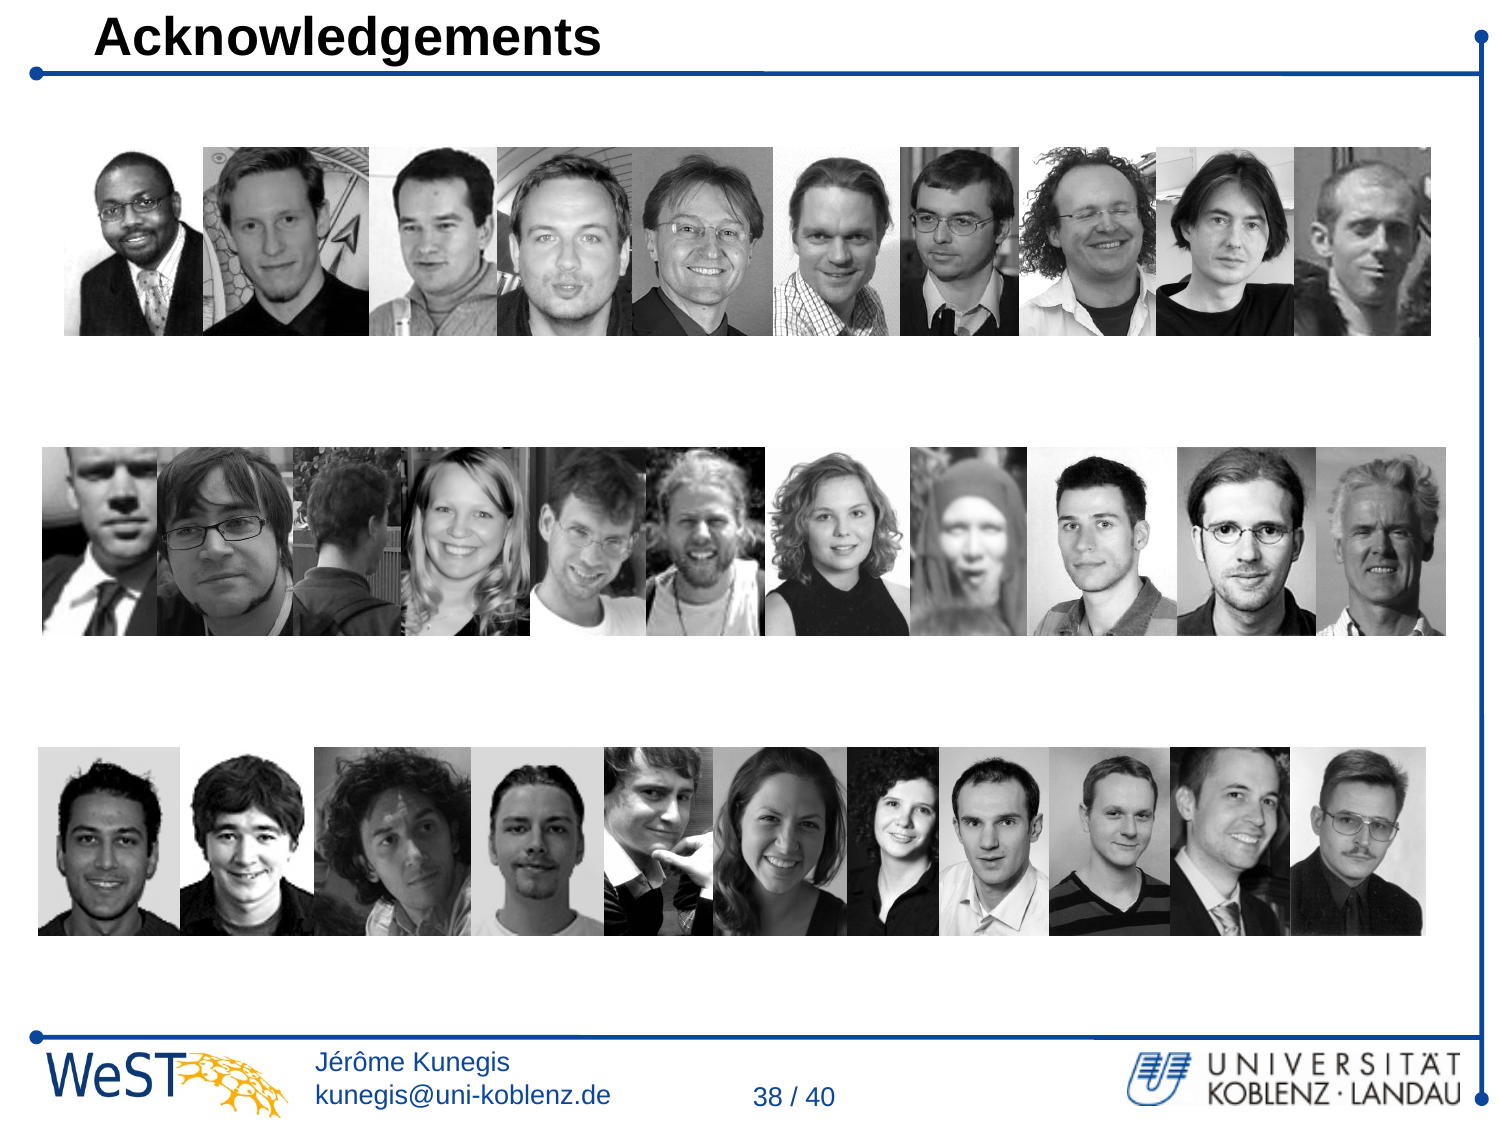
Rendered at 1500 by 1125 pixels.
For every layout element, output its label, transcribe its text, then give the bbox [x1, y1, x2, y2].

picture [64, 147, 1431, 336]
picture [38, 747, 1426, 936]
picture [42, 447, 1446, 636]
picture [41, 1046, 302, 1118]
picture [1127, 1052, 1460, 1106]
text_box Acknowledgements [78, 0, 1463, 74]
